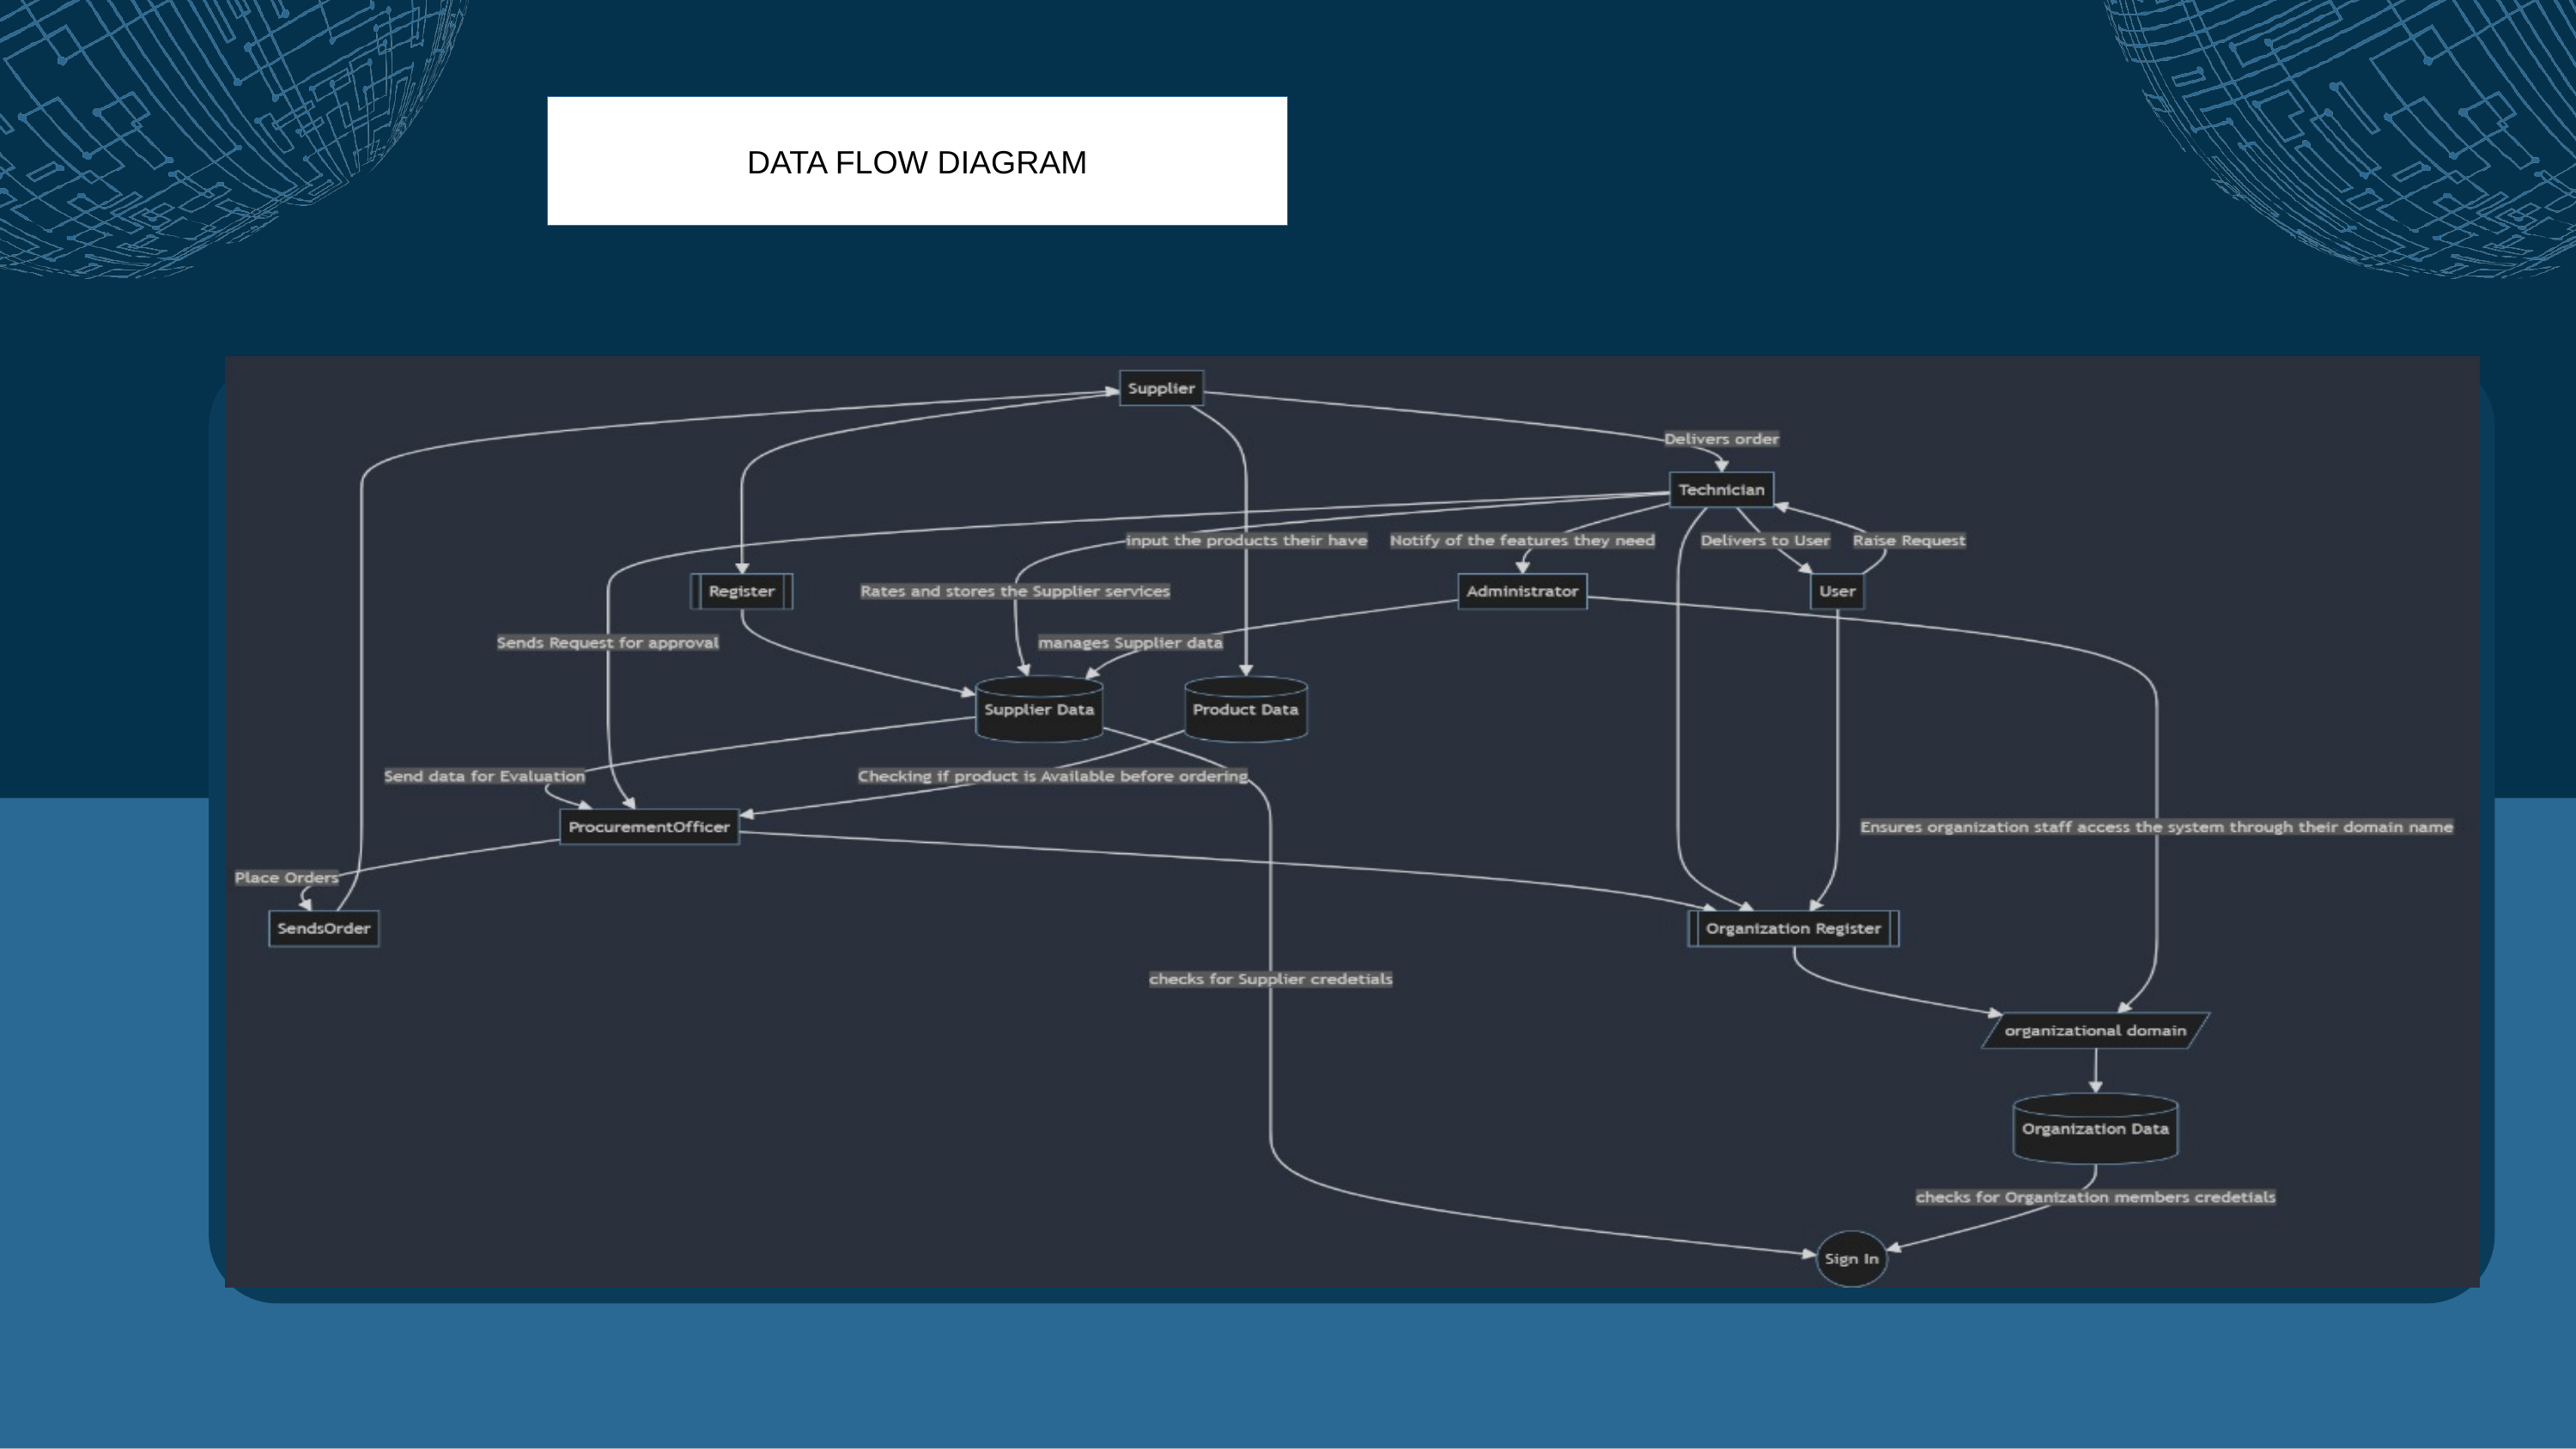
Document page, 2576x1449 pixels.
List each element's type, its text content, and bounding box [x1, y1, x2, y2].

picture [0, 0, 469, 279]
picture [225, 356, 2480, 1288]
text_box DATA FLOW DIAGRAM [547, 96, 1288, 226]
picture [2104, 0, 2576, 279]
